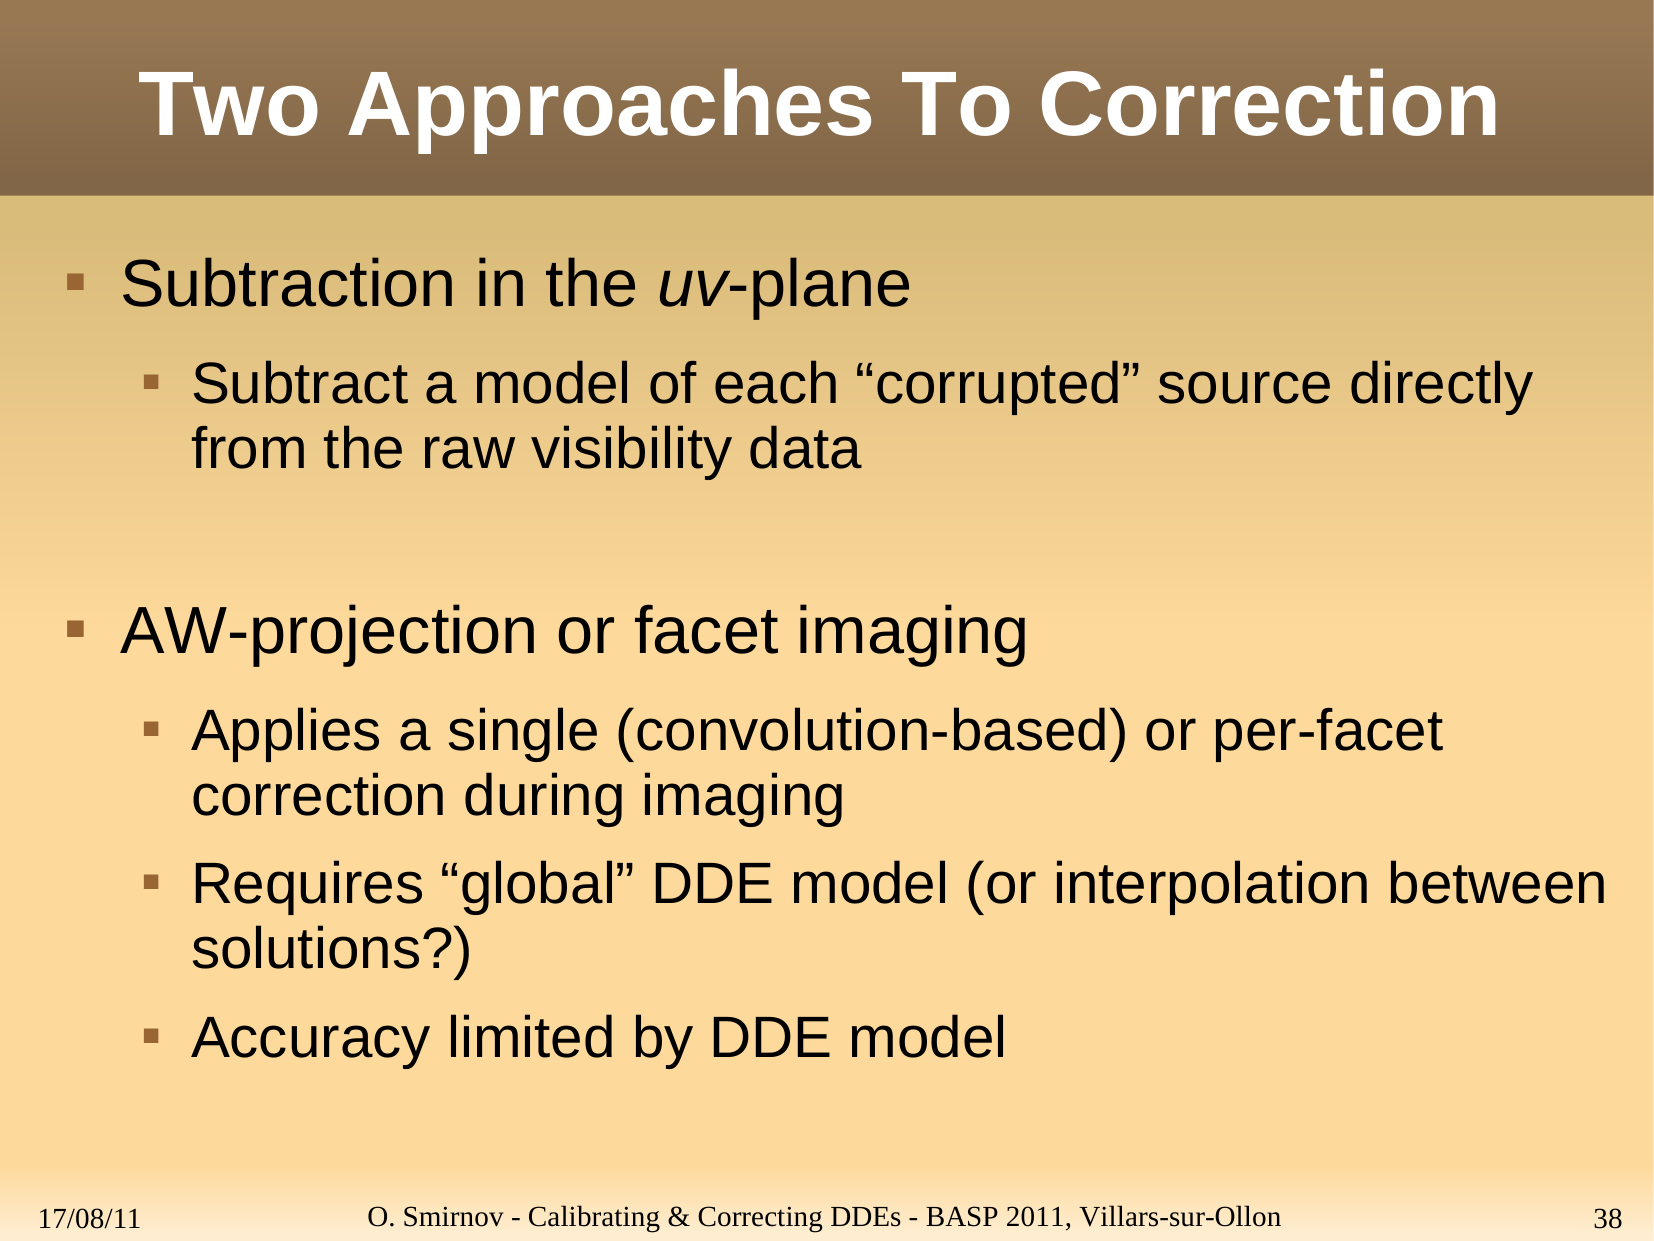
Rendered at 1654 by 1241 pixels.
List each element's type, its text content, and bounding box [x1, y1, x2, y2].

picture [0, 0, 1654, 1241]
title Two Approaches To Correction [76, 7, 1565, 200]
list Subtraction in the uv-plane Subtract a model of each “corrupted” source directly from the raw visibility data AW-projection or facet imaging Applies a single (convolution-based) or per-facet correction during imaging Requires “global” DDE model (or interpolation between solutions?) Accuracy limited by DDE model [49, 246, 1613, 1126]
